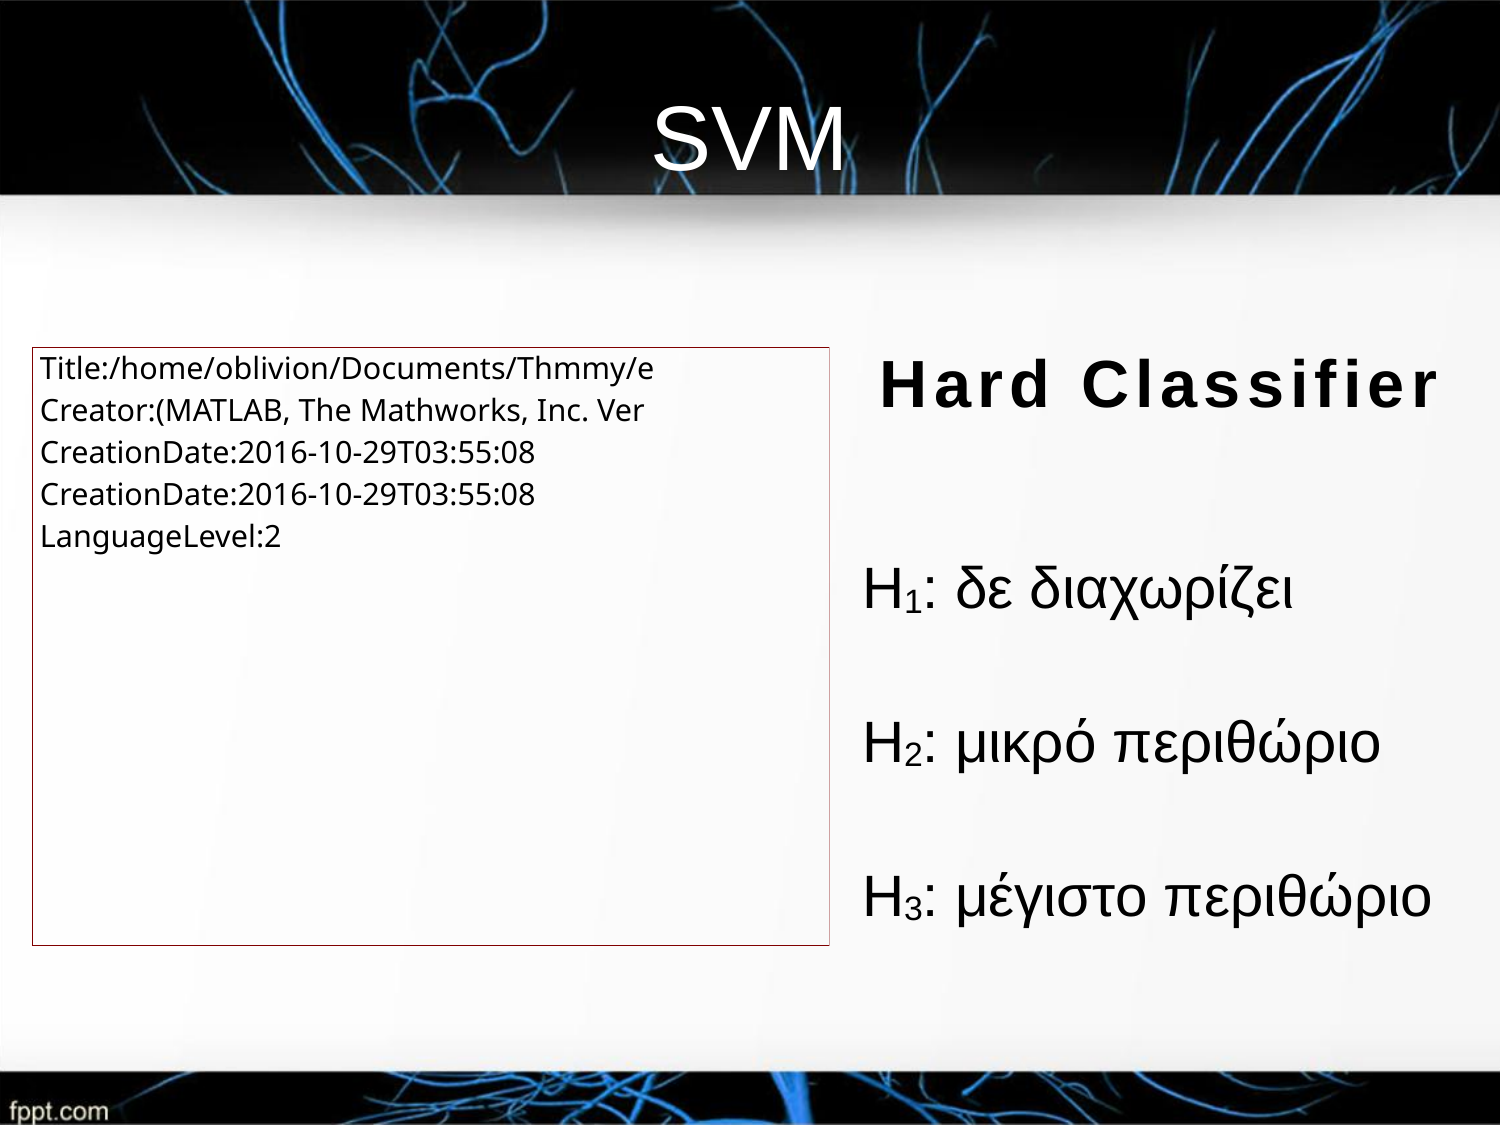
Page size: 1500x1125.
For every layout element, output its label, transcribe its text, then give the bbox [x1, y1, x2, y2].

picture [0, 0, 1500, 1125]
list Hard Classifier [862, 236, 1456, 532]
title SVM [75, 45, 1425, 233]
list Η1: δε διαχωρίζει Η2: μικρό περιθώριο Η3: μέγιστο περιθώριο [862, 532, 1456, 1048]
